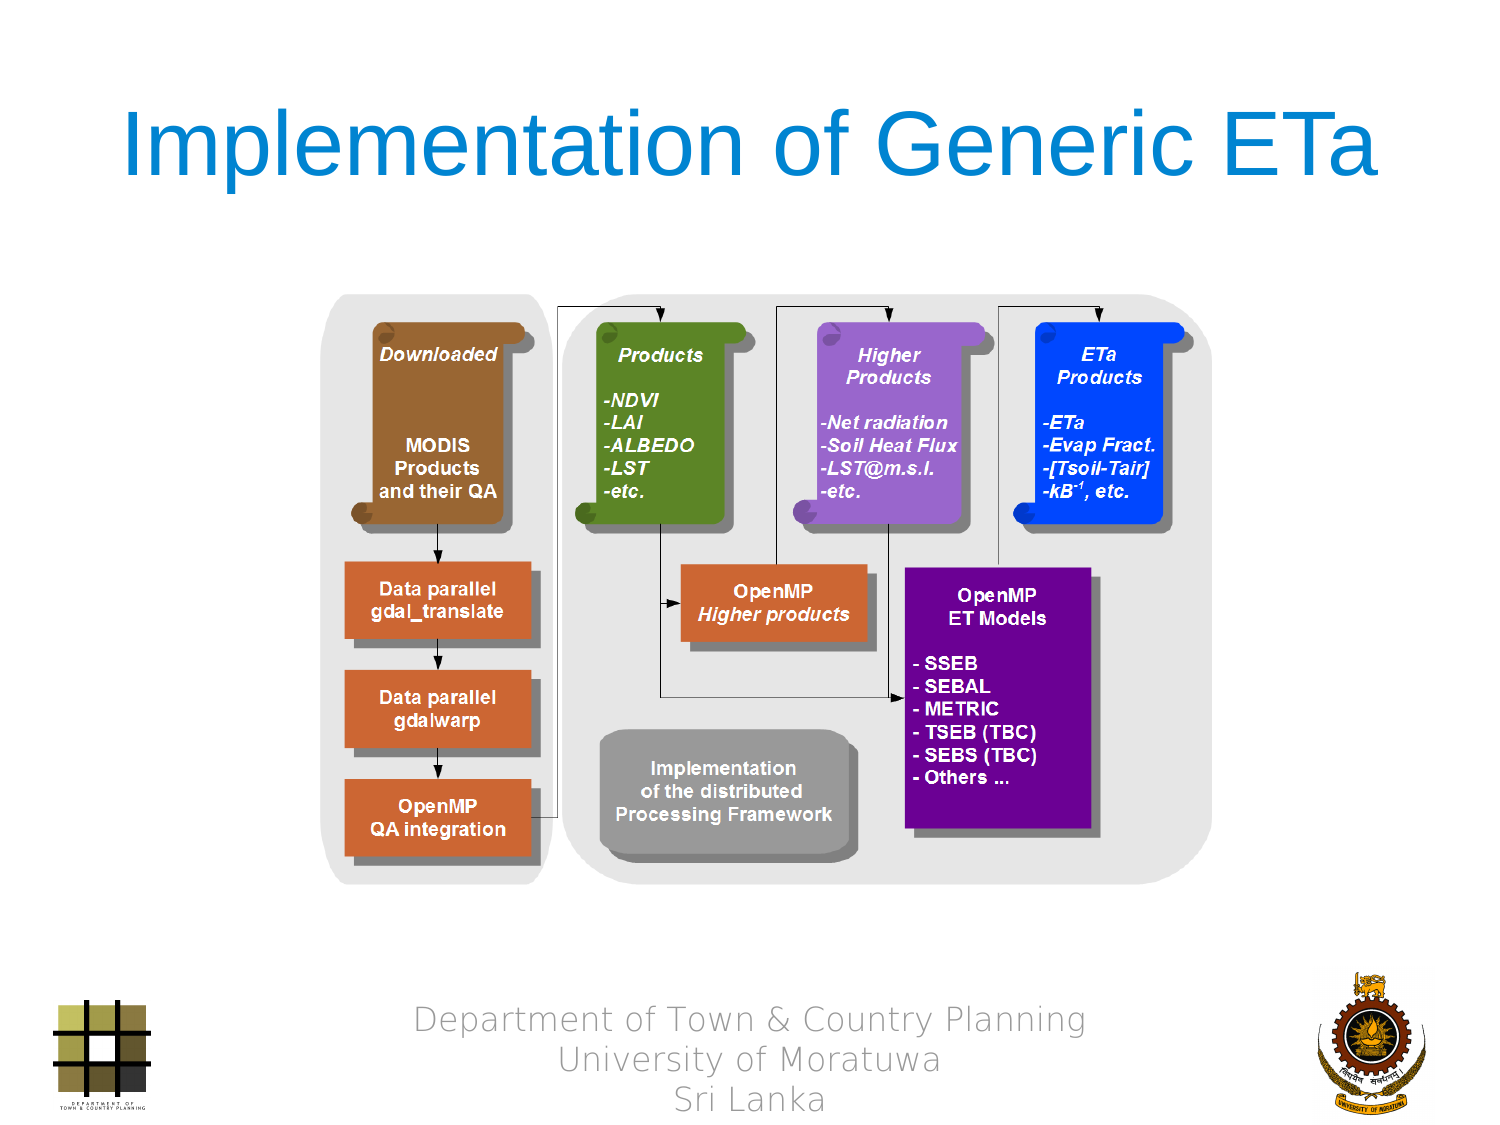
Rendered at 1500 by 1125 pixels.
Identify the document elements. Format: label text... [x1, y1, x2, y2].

picture [288, 262, 1212, 915]
picture [1312, 966, 1435, 1125]
picture [53, 1000, 151, 1110]
title Implementation of Generic ETa [75, 45, 1426, 233]
